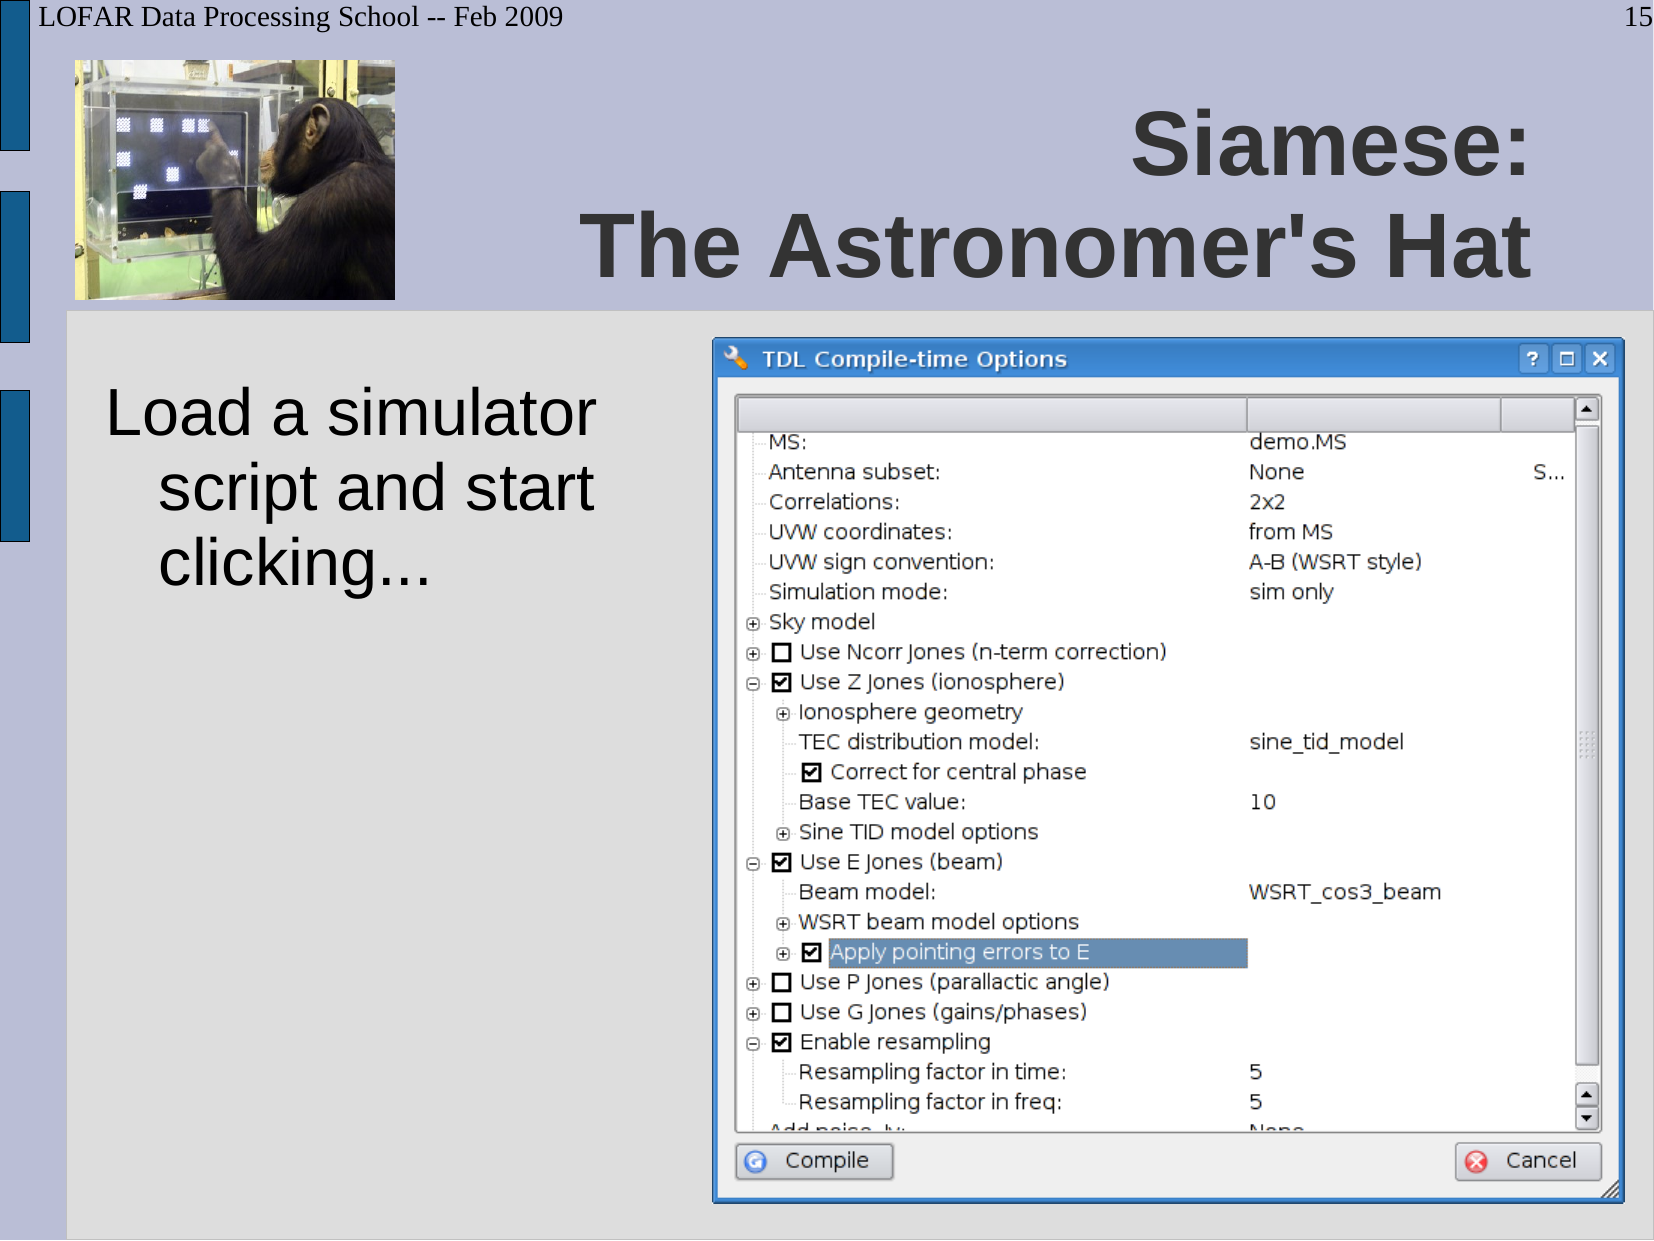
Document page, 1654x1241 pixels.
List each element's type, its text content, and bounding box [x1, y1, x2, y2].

picture [712, 337, 1625, 1204]
title Siamese: The Astronomer's Hat [121, 87, 1534, 302]
picture [75, 60, 395, 301]
list Load a simulator script and start clicking... [87, 375, 676, 1163]
